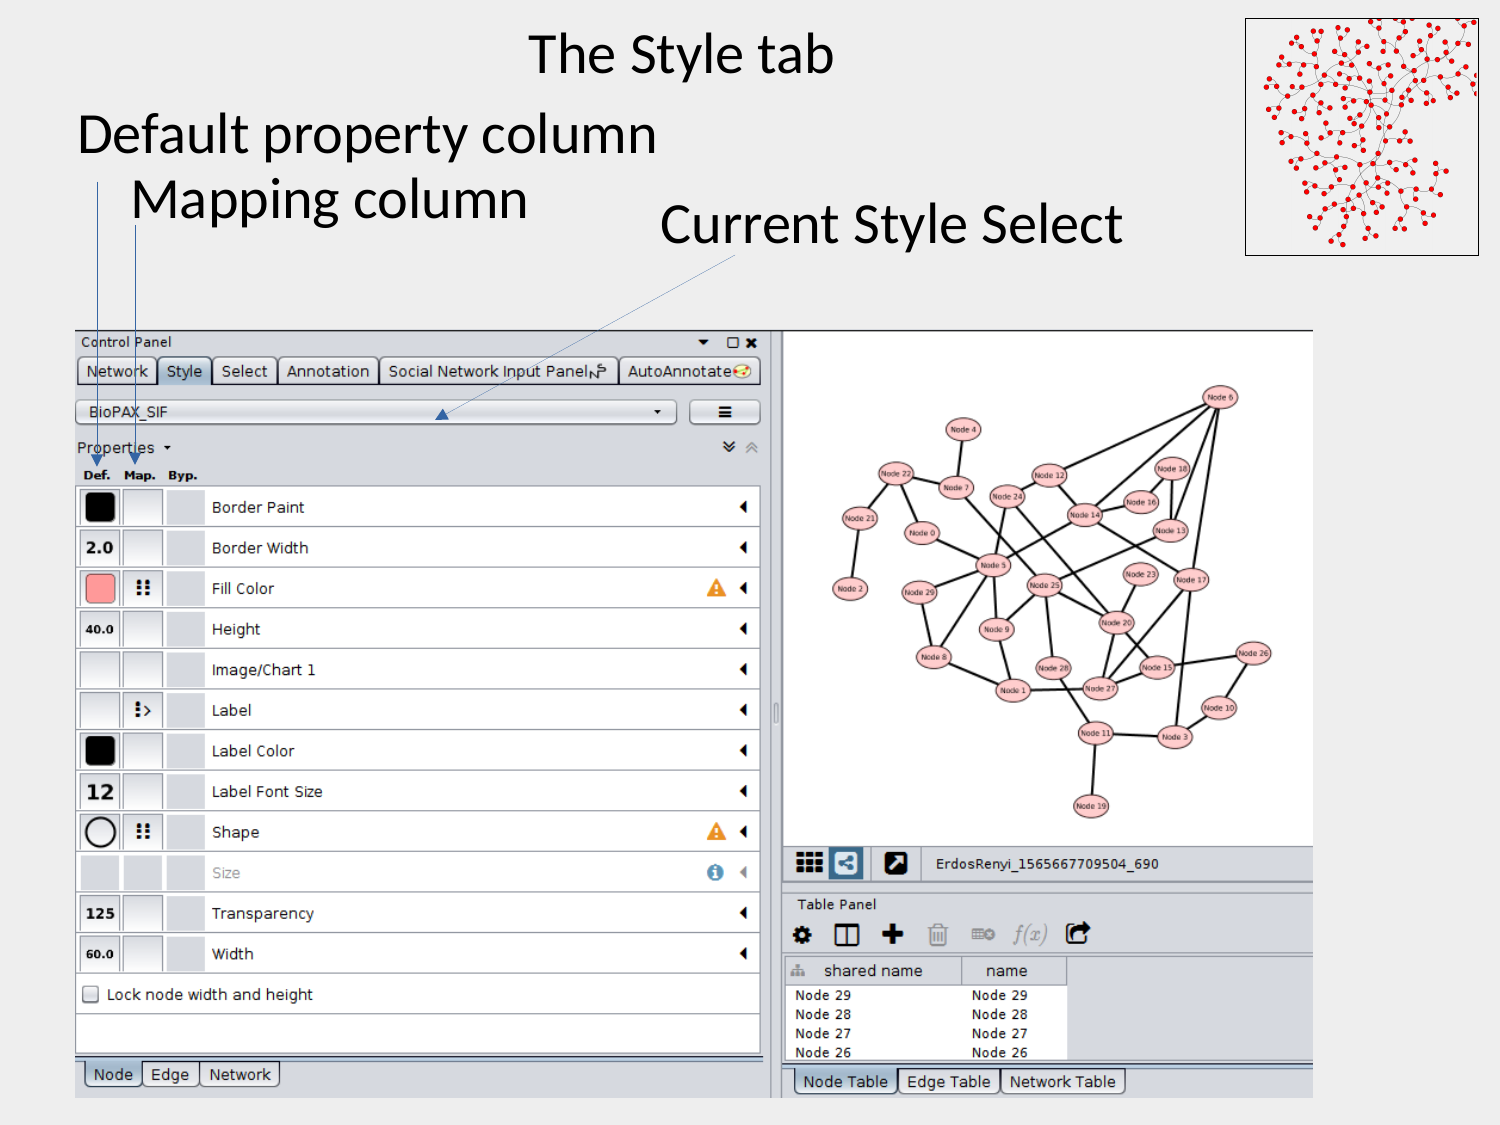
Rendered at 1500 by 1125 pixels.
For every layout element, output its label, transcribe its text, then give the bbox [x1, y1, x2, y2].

text_box Mapping column [75, 159, 585, 230]
text_box Default property column [15, 94, 720, 165]
text_box The Style tab [404, 14, 960, 85]
text_box Current Style Select [540, 184, 1245, 255]
picture [1246, 19, 1478, 255]
picture [75, 329, 1313, 1098]
